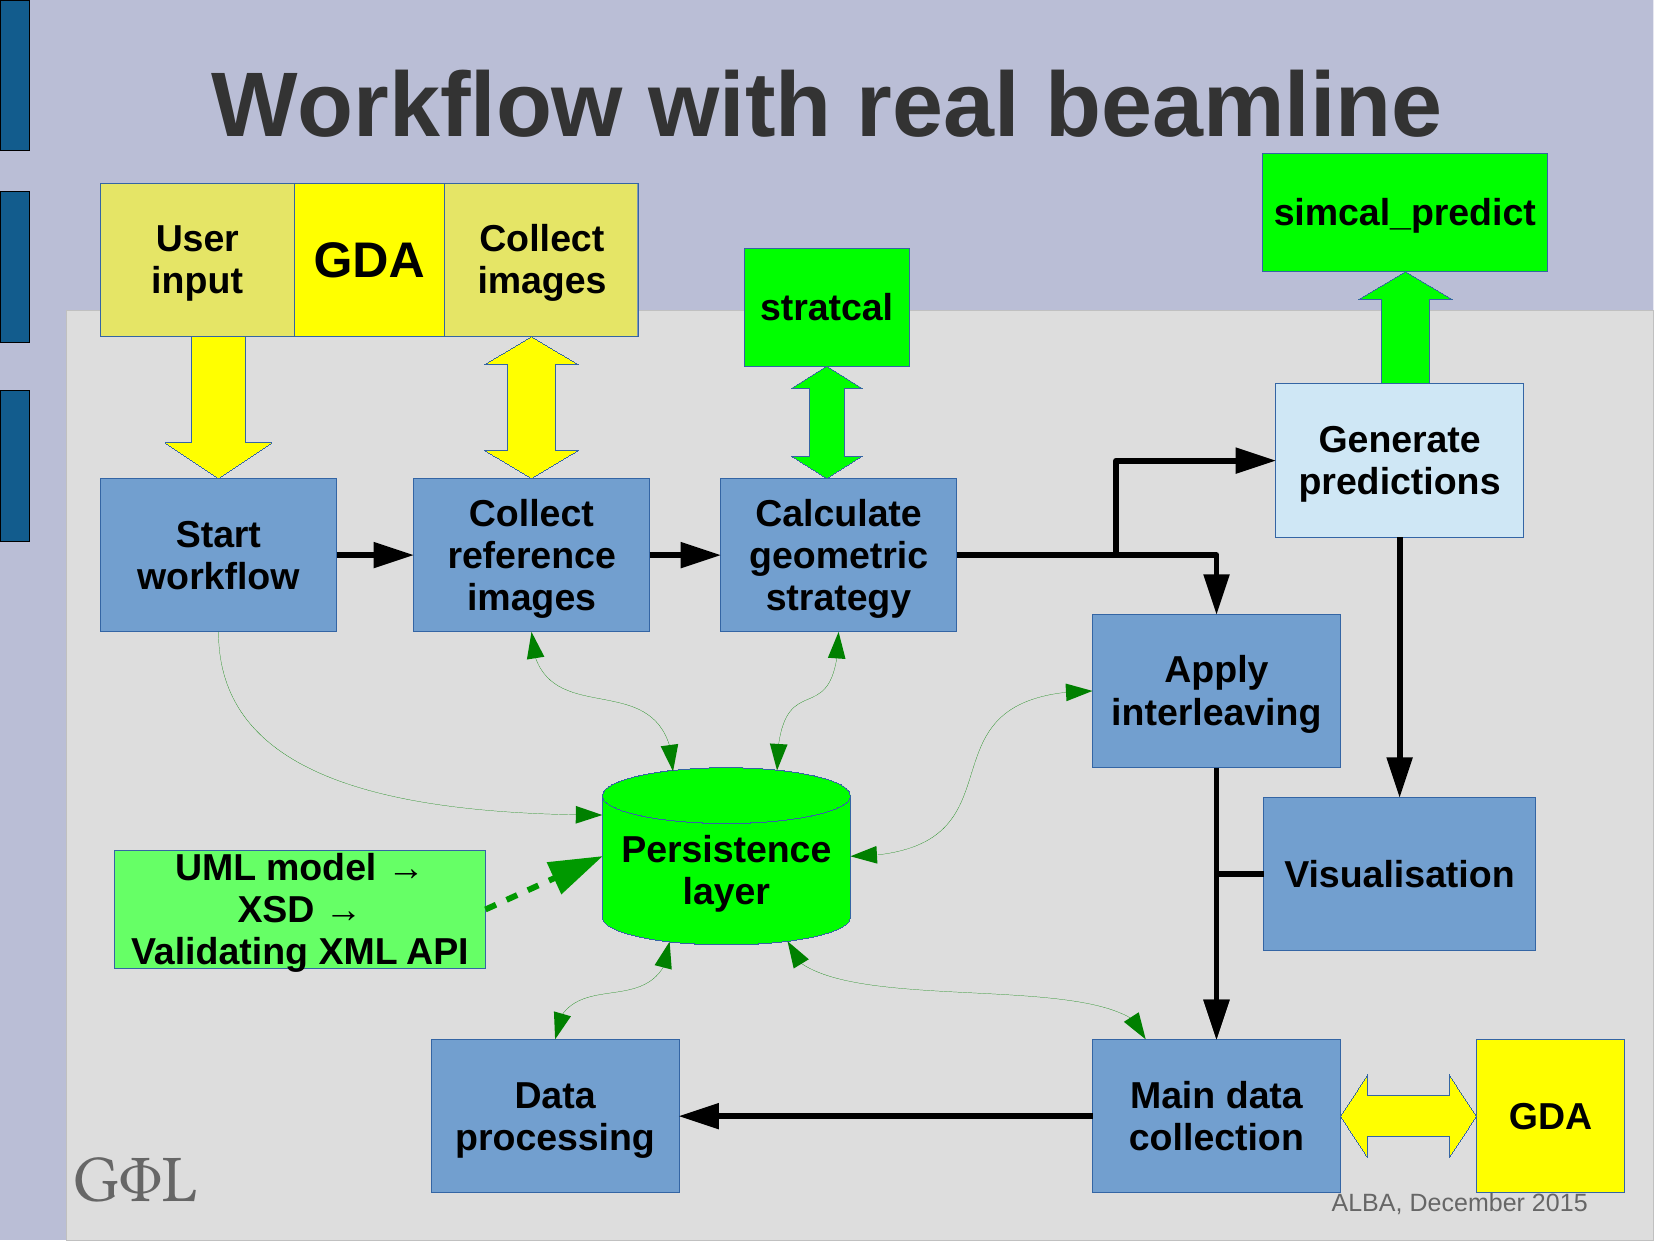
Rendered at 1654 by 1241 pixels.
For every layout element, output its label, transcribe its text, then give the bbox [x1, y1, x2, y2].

text_box Apply interleaving [1092, 614, 1341, 768]
text_box Persistence layer [602, 767, 851, 945]
text_box [791, 366, 863, 479]
title Workflow with real beamline [121, 53, 1534, 156]
text_box User input [100, 183, 295, 337]
text_box [165, 337, 272, 479]
text_box [484, 337, 579, 479]
text_box stratcal [744, 248, 910, 367]
text_box Collect reference images [413, 478, 650, 632]
text_box Collect images [444, 183, 639, 337]
text_box [1340, 1074, 1477, 1158]
text_box GDA [295, 183, 444, 337]
text_box Start workflow [100, 478, 337, 632]
text_box Calculate geometric strategy [720, 478, 957, 632]
text_box Data processing [431, 1039, 680, 1193]
text_box Generate predictions [1275, 383, 1524, 538]
text_box [1358, 271, 1453, 384]
text_box Visualisation [1263, 797, 1536, 951]
text_box simcal_predict [1262, 153, 1548, 272]
text_box Main data collection [1092, 1039, 1341, 1193]
text_box UML model → XSD → Validating XML API [114, 850, 486, 969]
text_box GDA [1476, 1039, 1625, 1193]
